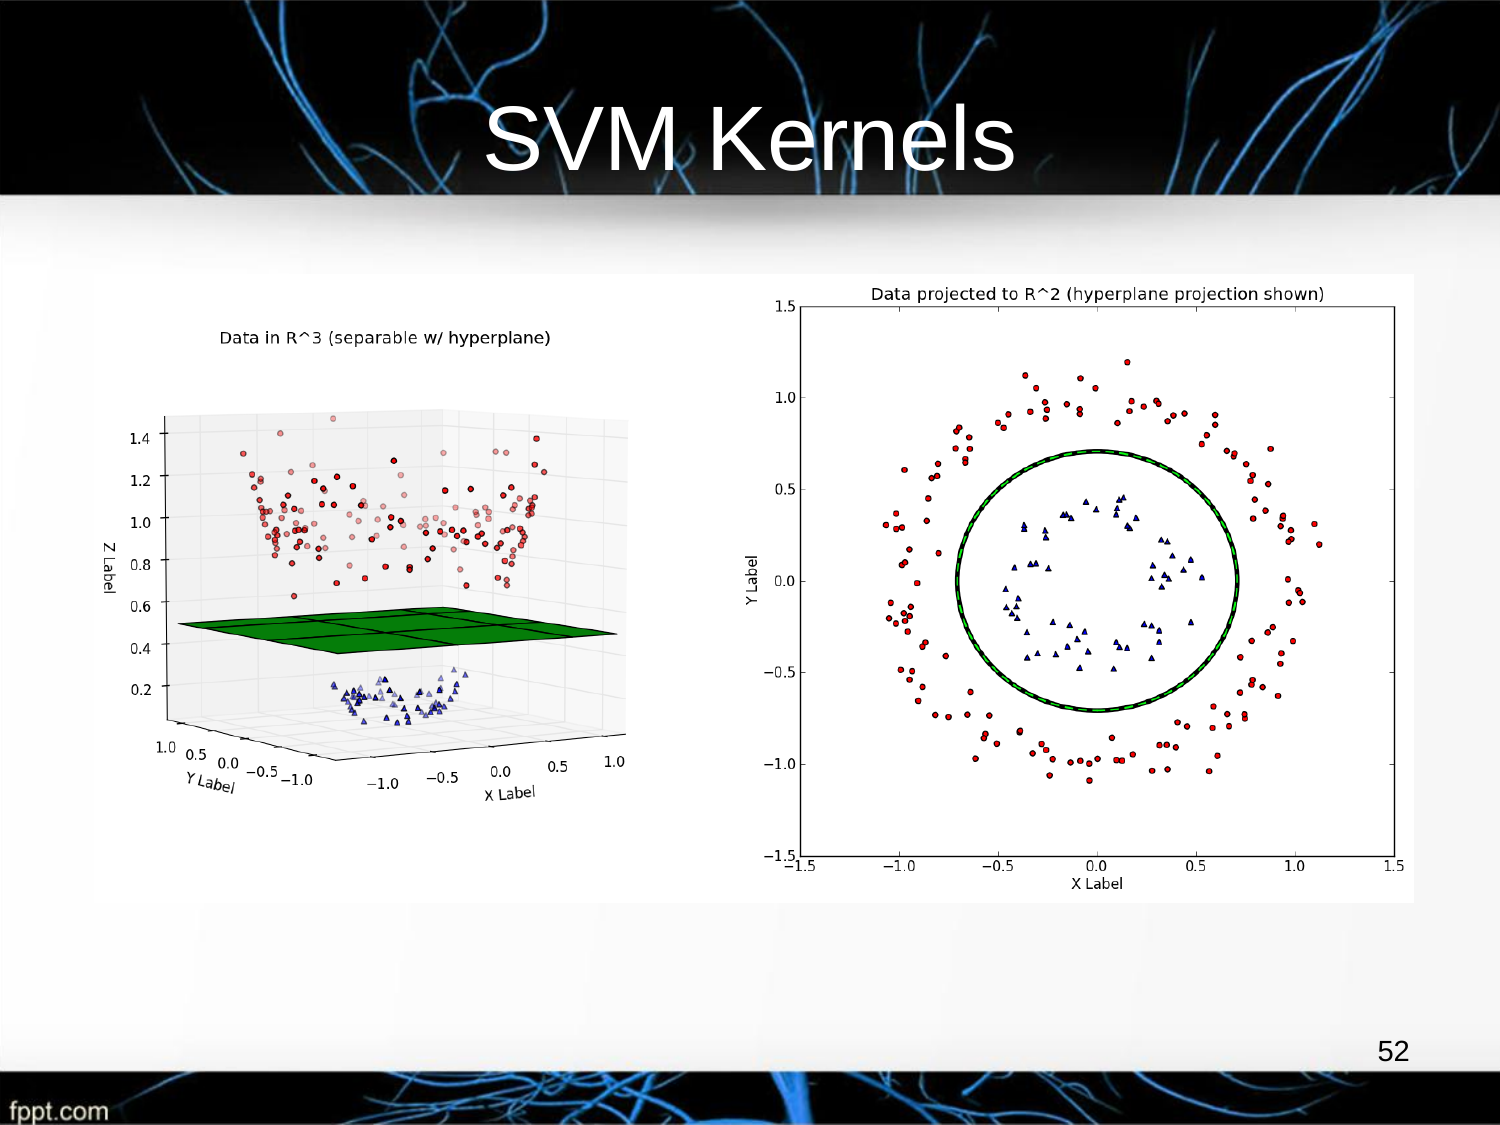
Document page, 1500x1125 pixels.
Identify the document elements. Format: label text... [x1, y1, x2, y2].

title SVM Kernels [75, 45, 1425, 233]
picture [0, 0, 1500, 1125]
